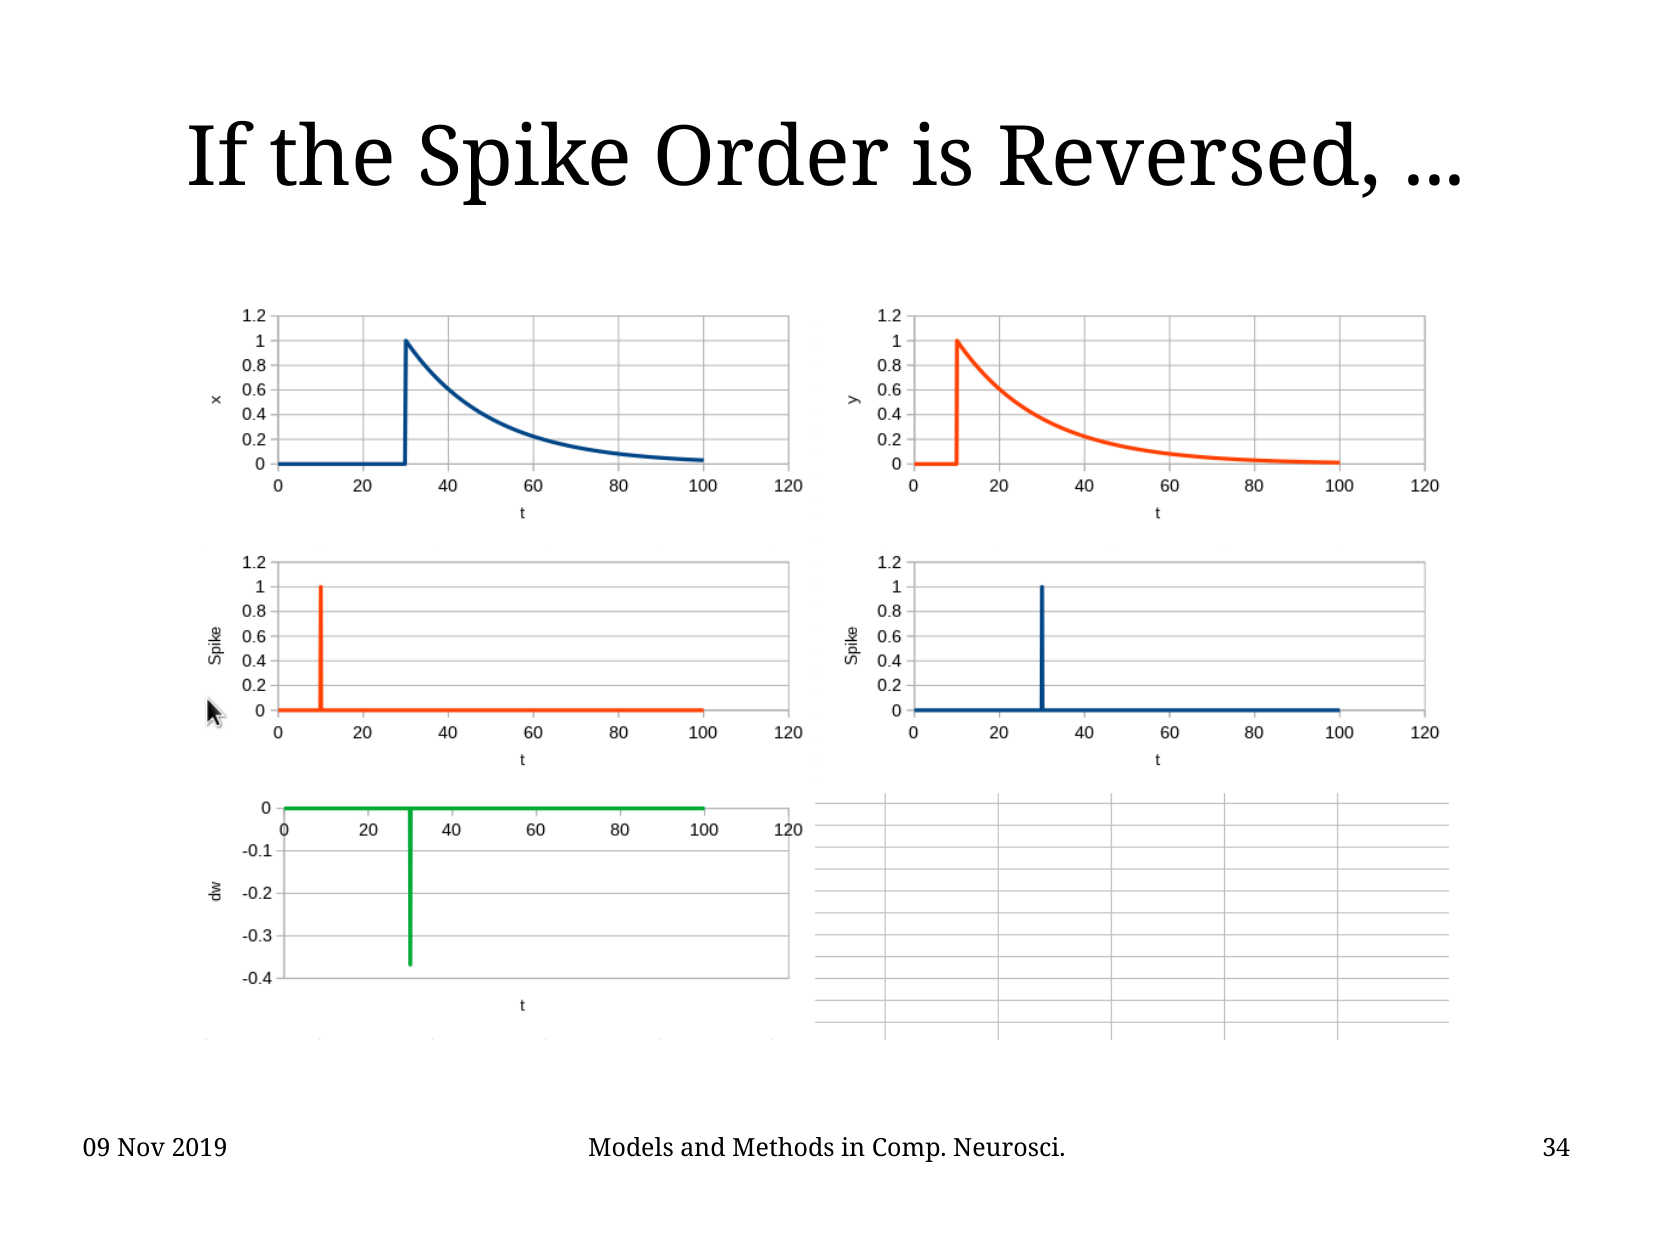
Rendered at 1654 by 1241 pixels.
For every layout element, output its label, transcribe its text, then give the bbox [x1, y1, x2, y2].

title If the Spike Order is Reversed, ... [82, 49, 1571, 257]
picture [182, 302, 1449, 1040]
